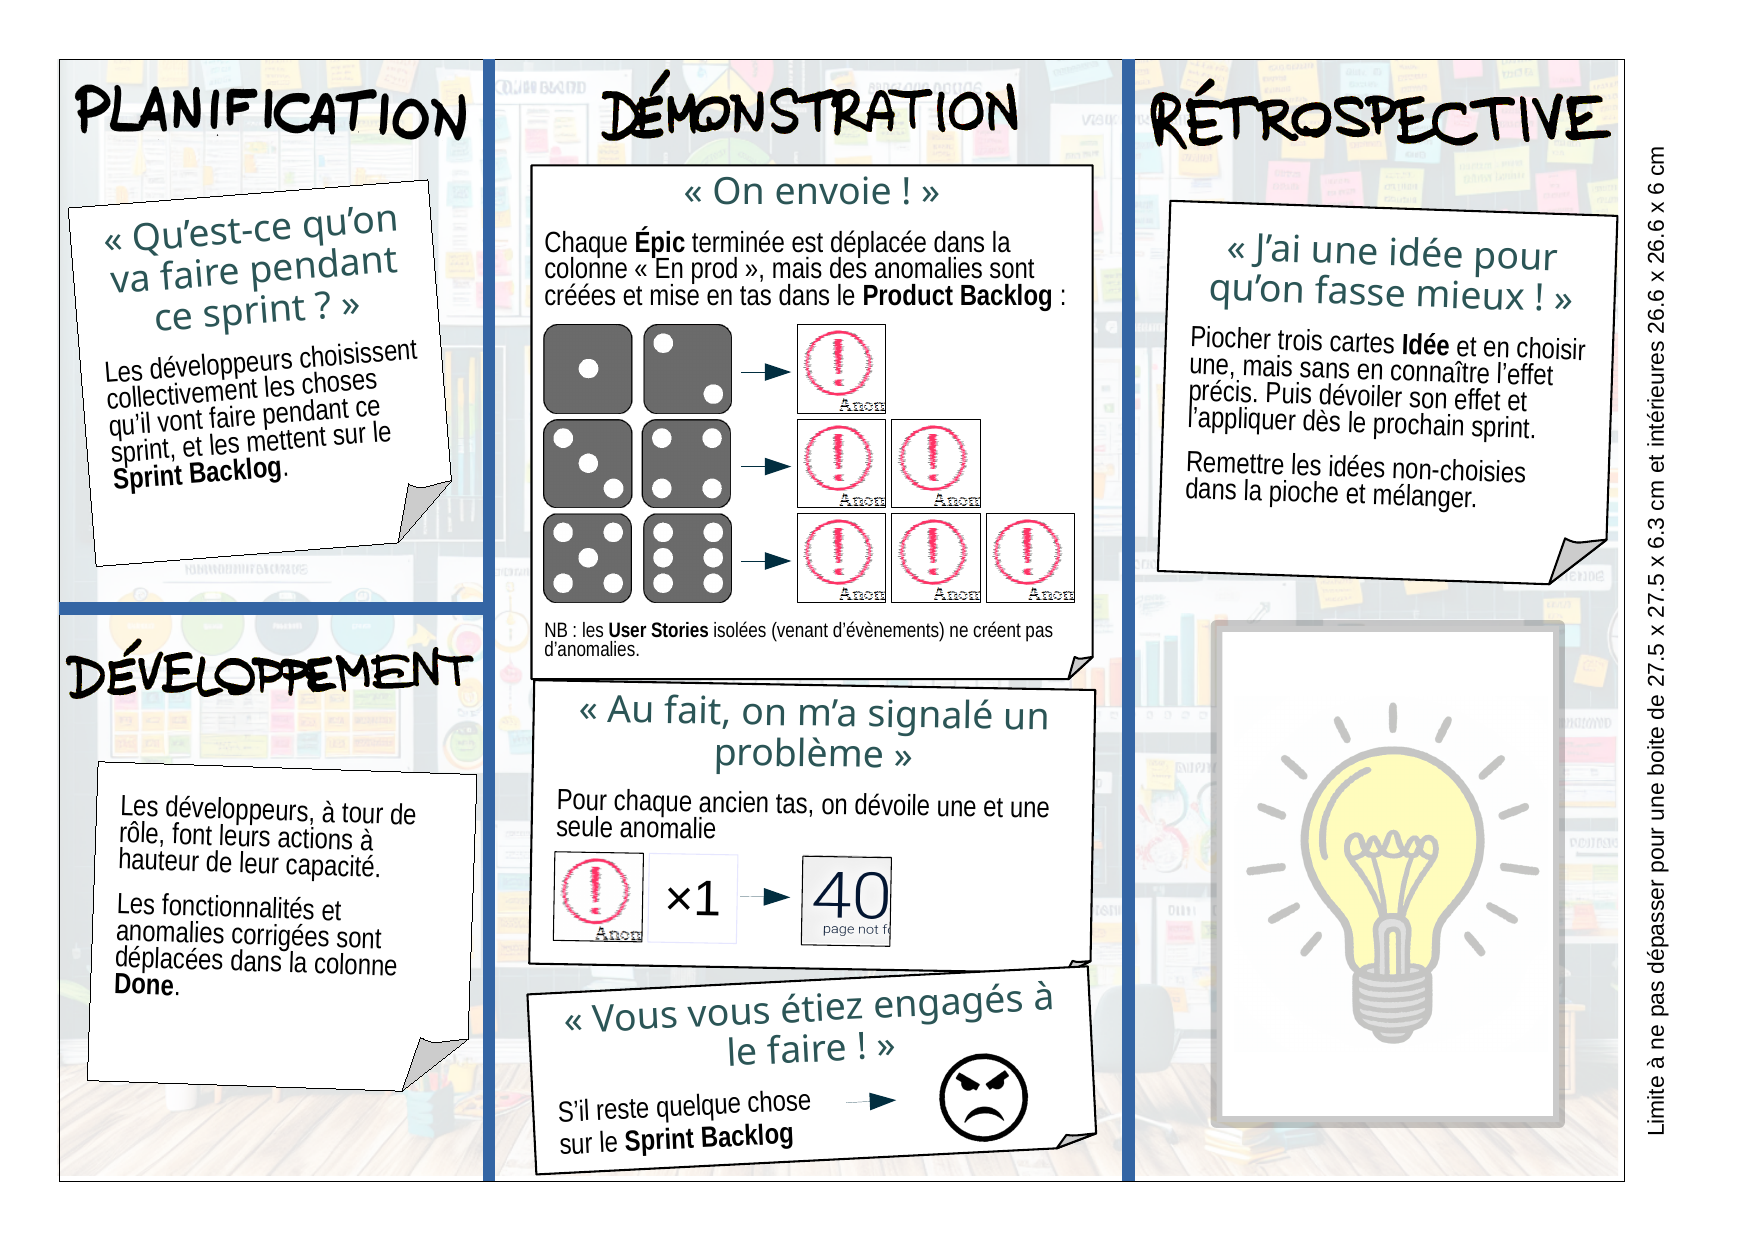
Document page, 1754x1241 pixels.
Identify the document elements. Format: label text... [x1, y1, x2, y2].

text_box Les développeurs, à tour de rôle, font leurs actions à hauteur de leur capacité. Les fonctionnalités et anomalies corrigées sont déplacées dans la colonne Done. [87, 761, 477, 1092]
text_box Limite à ne pas dépasser pour une boite de 27.5 x 27.5 x 6.3 cm et intérieures 26.6 x 26.6 x 6 cm [1635, 88, 1695, 1152]
picture [495, 60, 1122, 1176]
picture [60, 60, 483, 602]
picture [60, 615, 483, 1176]
text_box « Qu’est-ce qu’on va faire pendant ce sprint ? » Les développeurs choisissent collectivement les choses qu’il vont faire pendant ce sprint, et les mettent sur le Sprint Backlog. [68, 179, 452, 567]
text_box « J’ai une idée pour qu’on fasse mieux ! » Piocher trois cartes Idée et en choisir une, mais sans en connaître l’effet précis. Puis dévoiler son effet et l’appliquer dès le prochain sprint. Remettre les idées non-choisies dans la pioche et mélanger. [1157, 200, 1618, 585]
text_box « On envoie ! » Chaque Épic terminée est déplacée dans la colonne « En prod », mais des anomalies sont créées et mise en tas dans le Product Backlog : NB : les User Stories isolées (venant d’évènements) ne créent pas d’anomalies. [531, 165, 1093, 680]
text_box « Au fait, on m’a signalé un problème » Pour chaque ancien tas, on dévoile une et une seule anomalie [529, 680, 1096, 972]
picture [1135, 60, 1619, 1176]
text_box [1216, 625, 1560, 1123]
text_box « Vous vous étiez engagés à le faire ! » S’il reste quelque chose sur le Sprint Backlog [527, 966, 1097, 1175]
text_box ×1 [647, 853, 738, 944]
